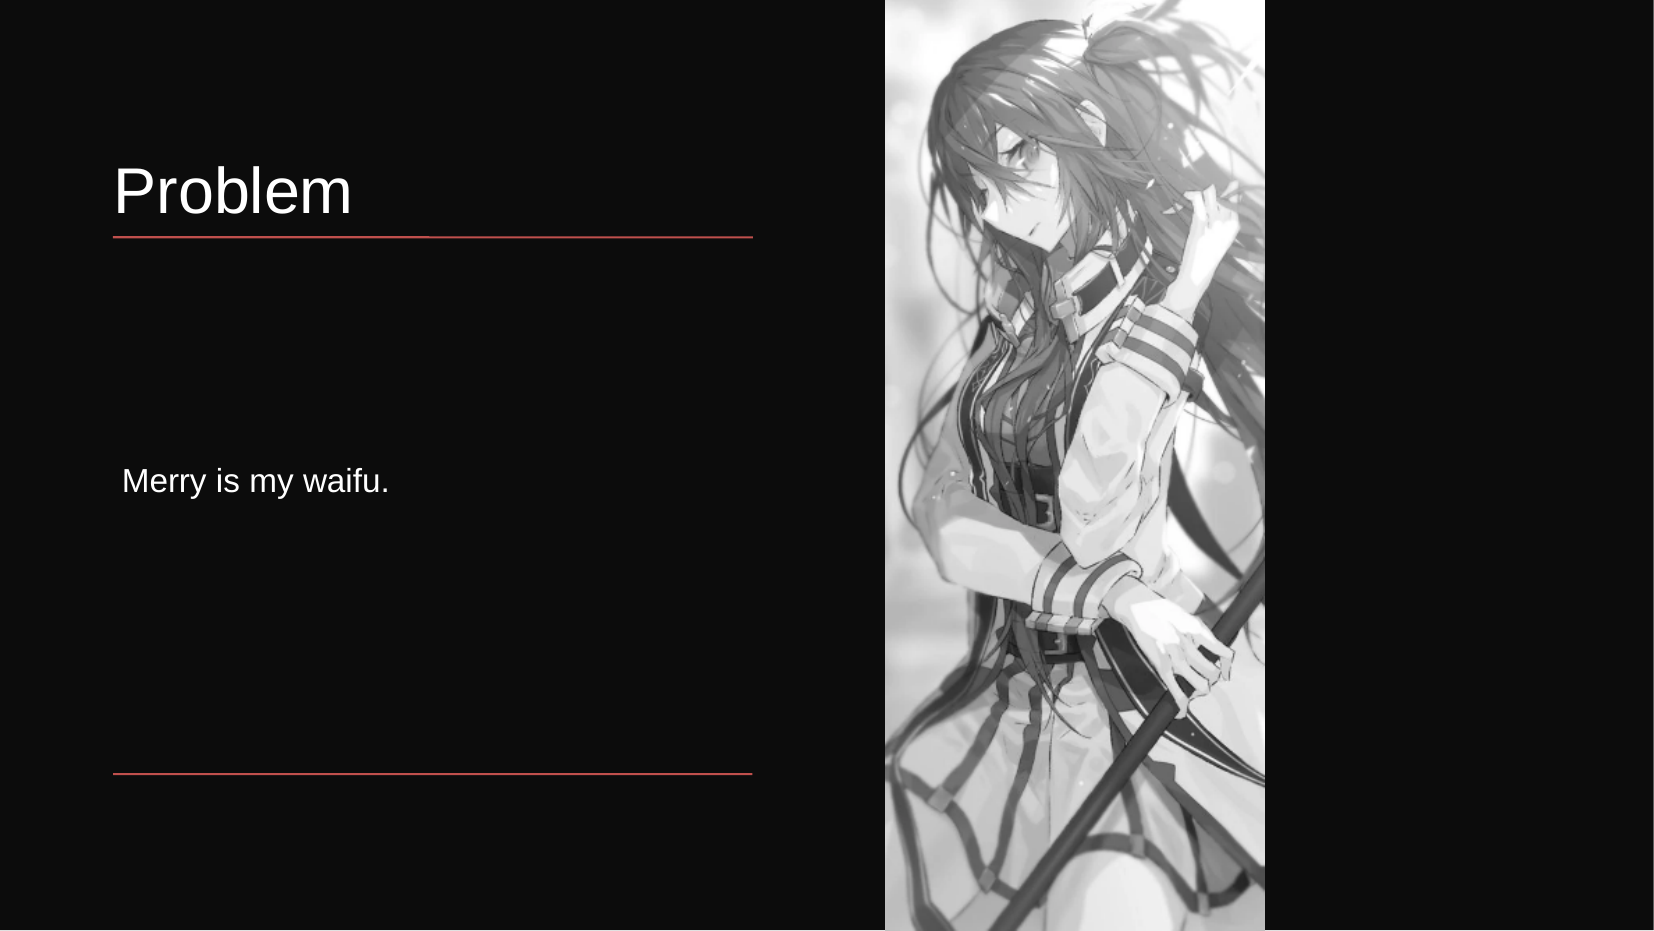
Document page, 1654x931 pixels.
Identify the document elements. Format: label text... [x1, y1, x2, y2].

text_box [1265, 0, 1654, 931]
title Problem [113, 60, 753, 228]
list Merry is my waifu. [121, 258, 744, 754]
picture [885, 0, 1265, 931]
text_box [0, 0, 885, 931]
